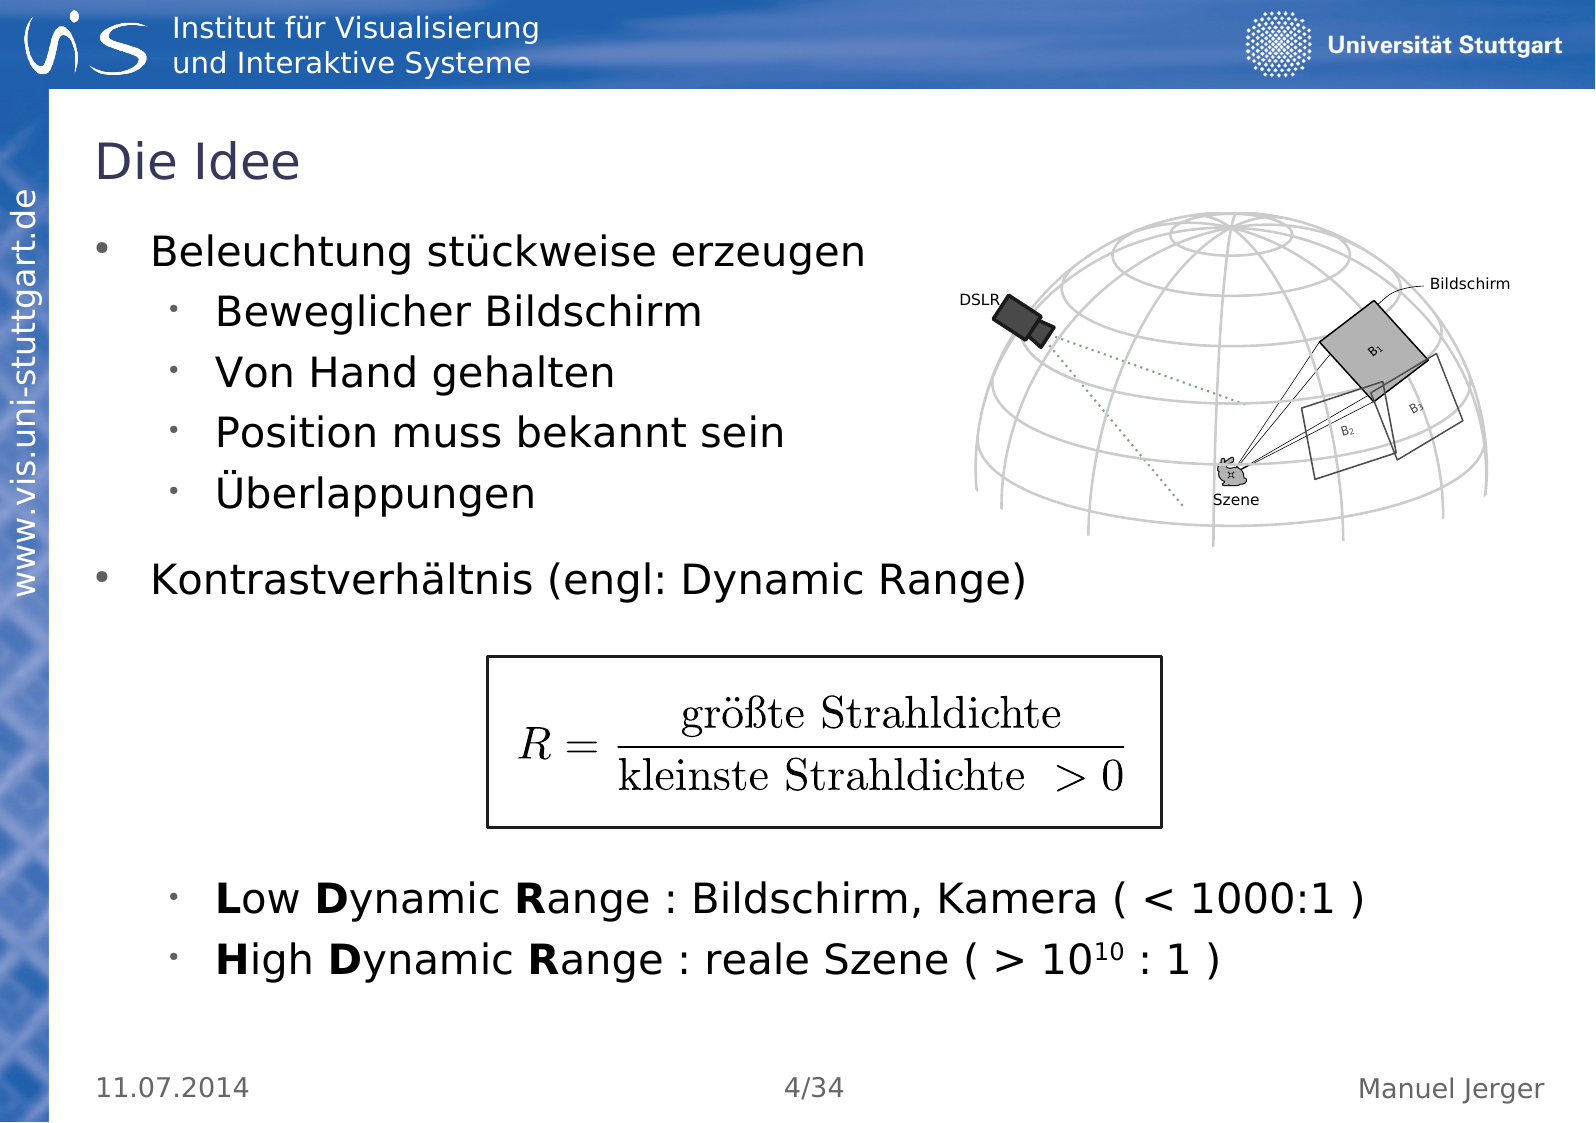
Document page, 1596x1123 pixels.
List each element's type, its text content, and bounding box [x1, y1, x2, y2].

picture [913, 212, 1548, 562]
picture [24, 0, 1596, 89]
picture [0, 0, 49, 1122]
title Die Idee [94, 117, 1534, 201]
text_box [516, 695, 1125, 792]
list Beleuchtung stückweise erzeugen Beweglicher Bildschirm Von Hand gehalten Position muss bekannt sein Überlappungen Kontrastverhältnis (engl: Dynamic Range) Low Dynamic Range : Bildschirm, Kamera ( < 1000:1 ) High Dynamic Range : reale Szene ( > 1010 : 1 ) [94, 224, 1548, 1052]
